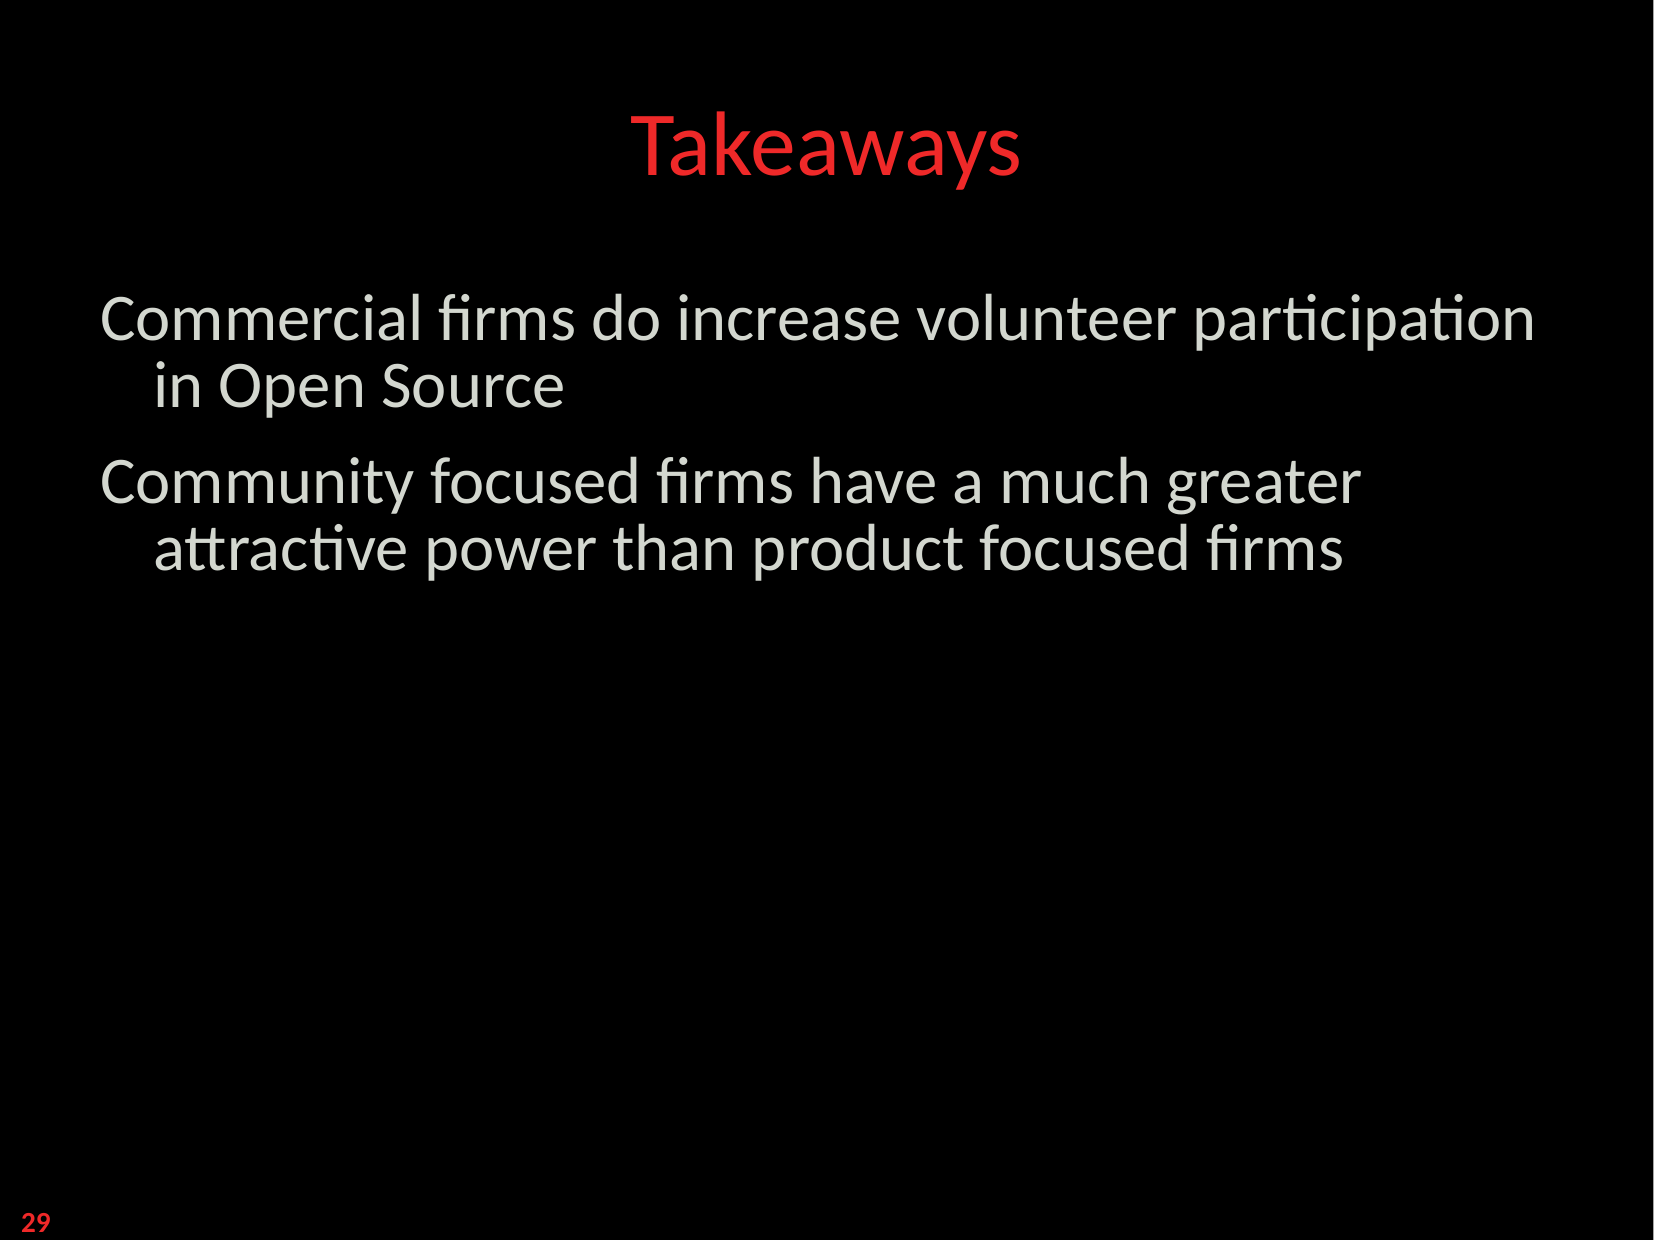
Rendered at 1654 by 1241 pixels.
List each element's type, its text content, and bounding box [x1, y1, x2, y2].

title Takeaways [82, 49, 1571, 257]
list Commercial firms do increase volunteer participation in Open Source Community focused firms have a much greater attractive power than product focused firms [82, 290, 1571, 1094]
